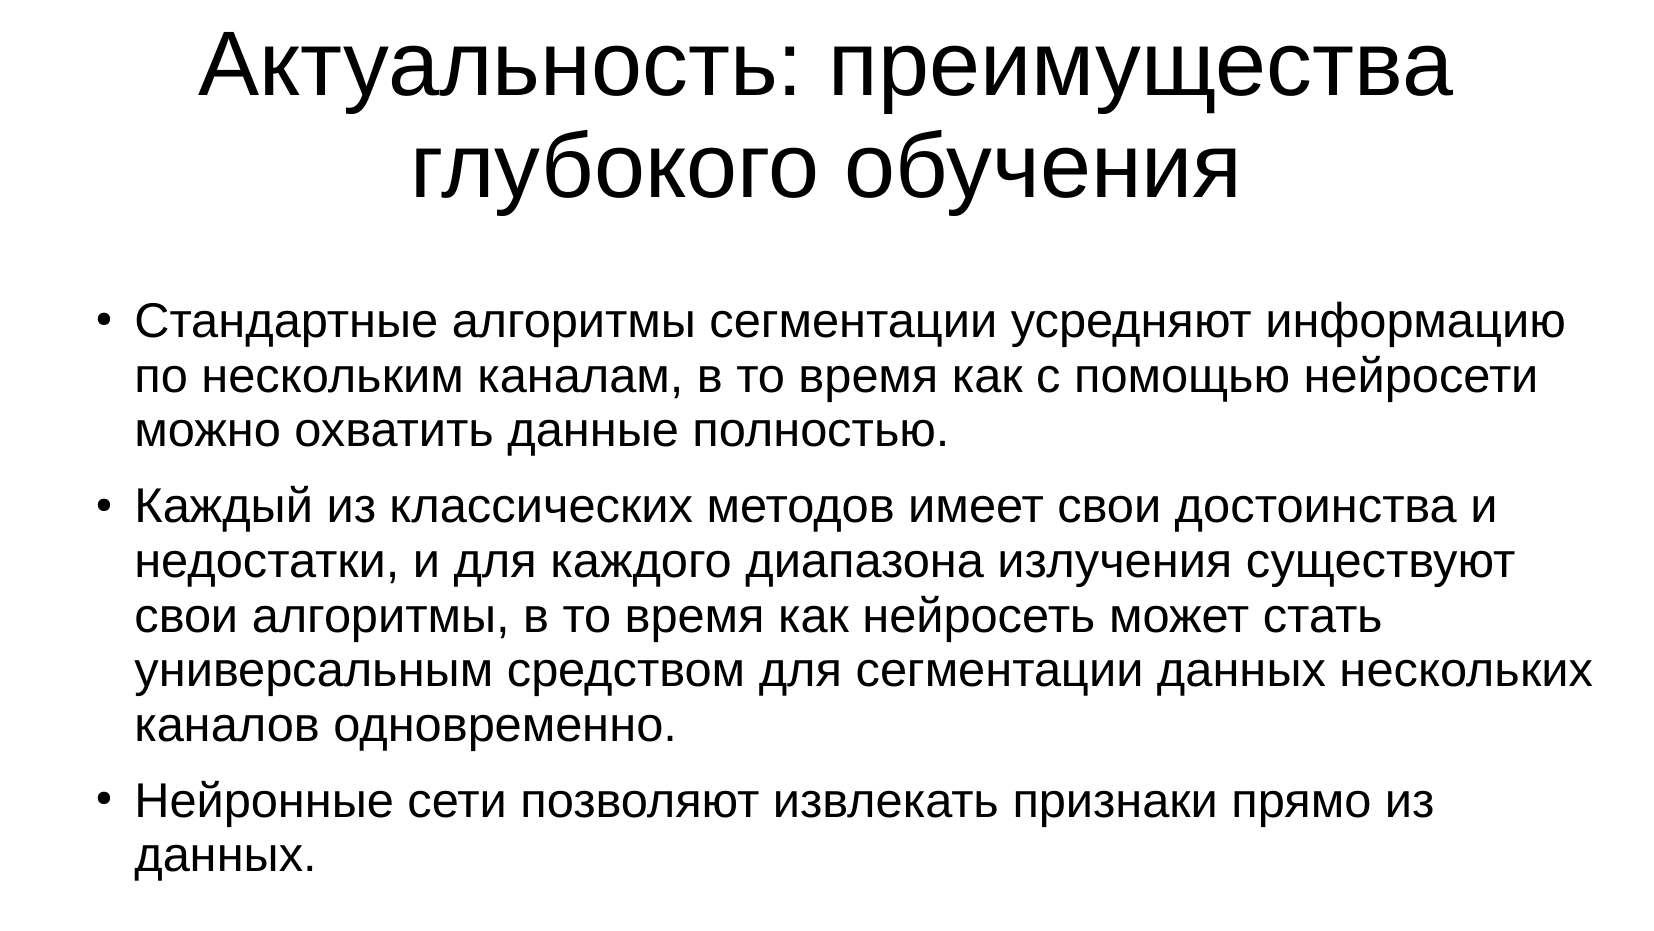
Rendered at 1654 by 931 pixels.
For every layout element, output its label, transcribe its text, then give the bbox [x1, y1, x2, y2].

title Актуальность: преимущества глубокого обучения [82, 12, 1571, 217]
list Стандартные алгоритмы сегментации усредняют информацию по нескольким каналам, в то время как с помощью нейросети можно охватить данные полностью. Каждый из классических методов имеет свои достоинства и недостатки, и для каждого диапазона излучения существуют свои алгоритмы, в то время как нейросеть может стать универсальным средством для сегментации данных нескольких каналов одновременно. Нейронные сети позволяют извлекать признаки прямо из данных. [82, 217, 1606, 886]
